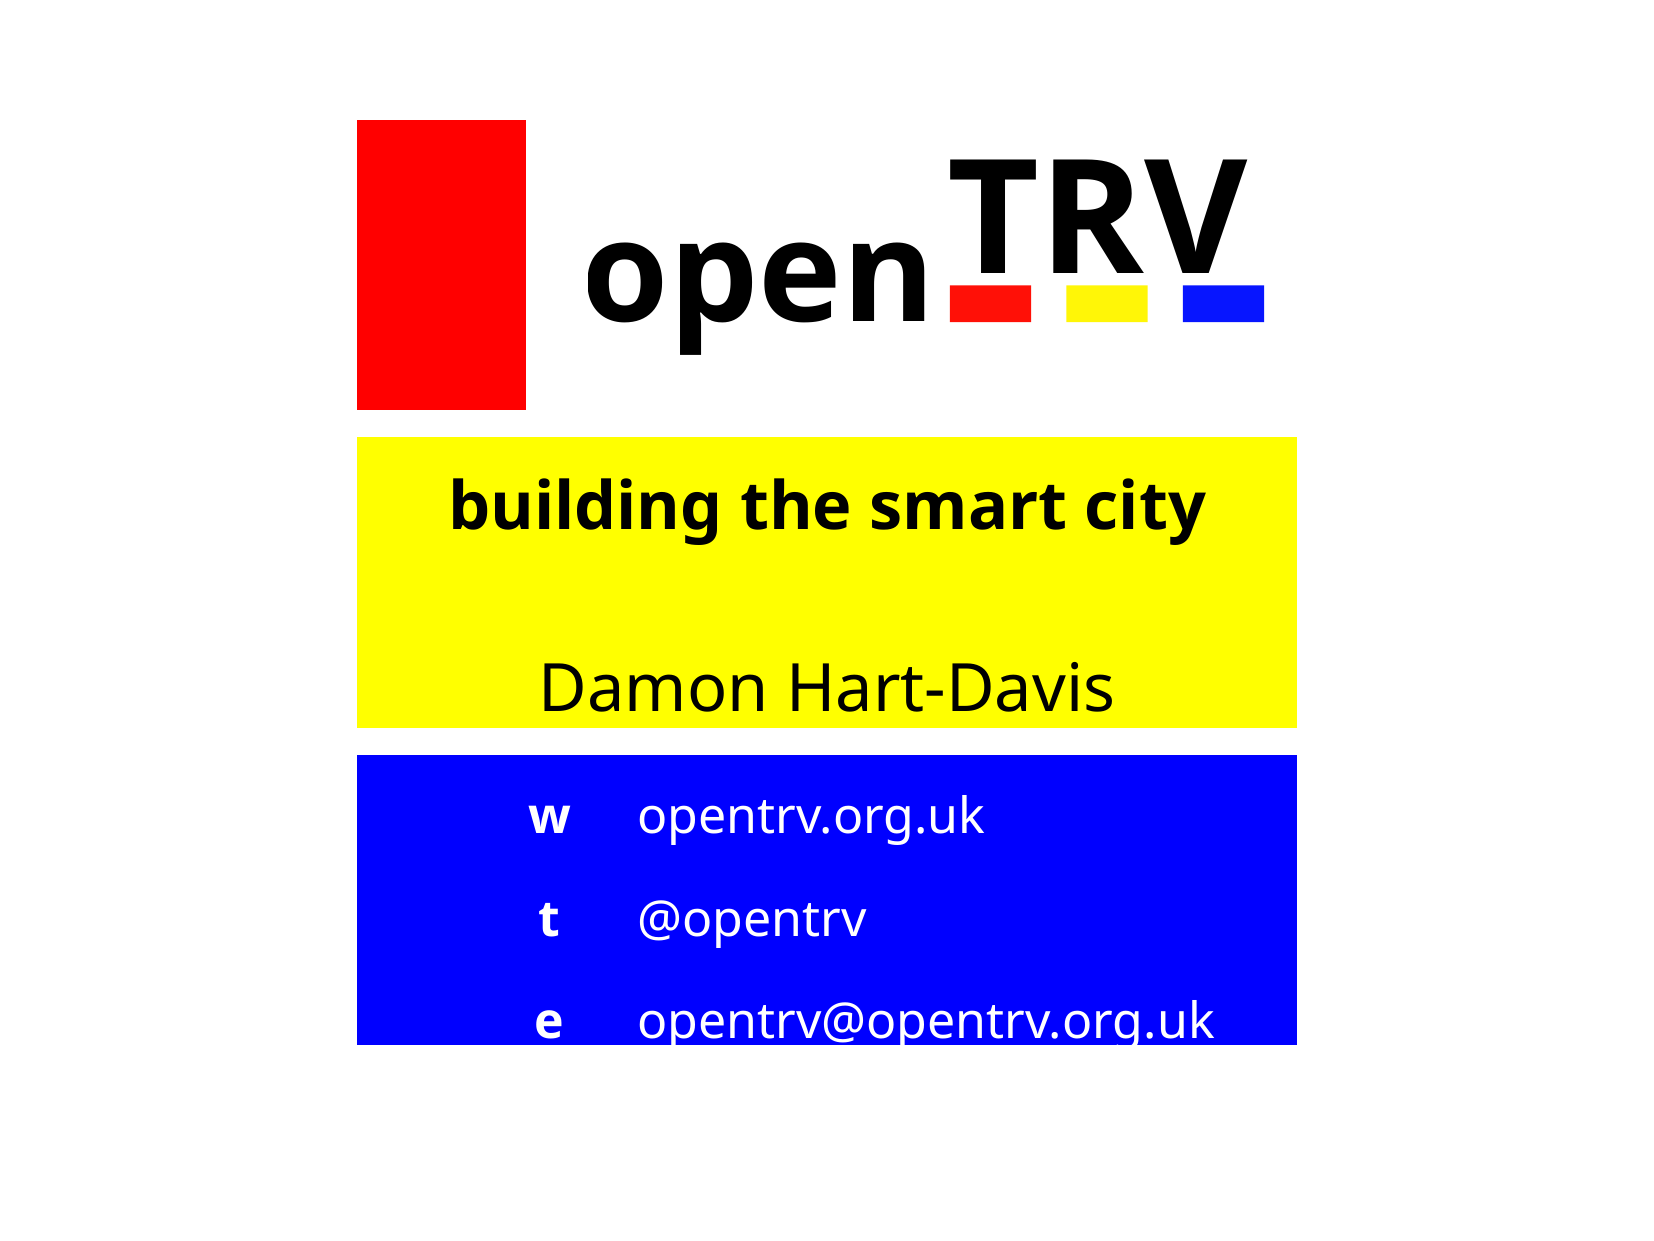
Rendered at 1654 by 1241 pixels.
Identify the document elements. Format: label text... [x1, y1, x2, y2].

picture [588, 153, 1265, 357]
text_box [357, 437, 1297, 449]
text_box [357, 120, 526, 410]
text_box building the smart city Damon Hart-Davis [357, 449, 1298, 740]
text_box w opentrv.org.uk t @opentrv e opentrv@opentrv.org.uk [357, 755, 1297, 1045]
